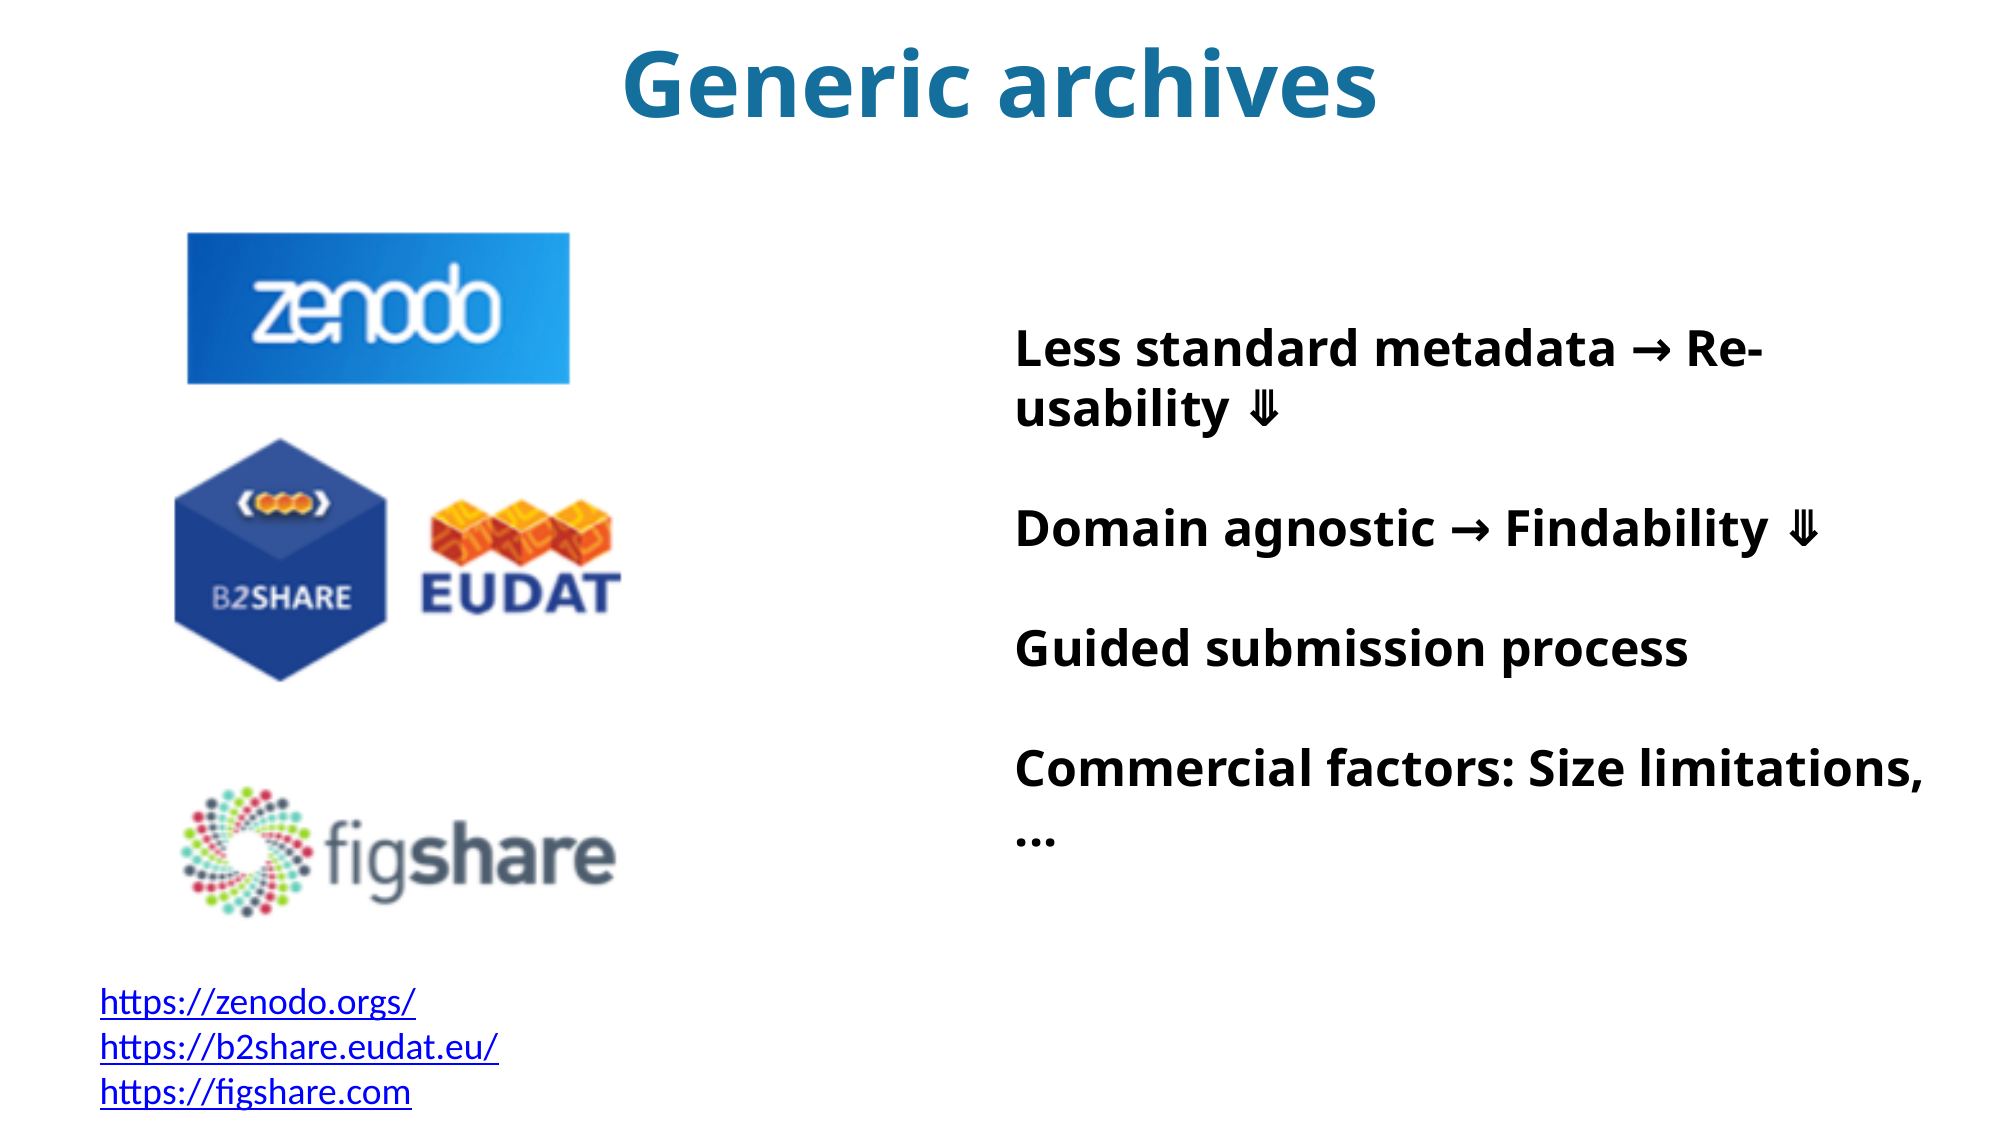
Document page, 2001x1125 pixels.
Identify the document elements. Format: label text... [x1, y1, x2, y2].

text_box Less standard metadata → Re-usability ⤋ Domain agnostic → Findability ⤋ Guided submission process Commercial factors: Size limitations, ... [999, 309, 1944, 805]
picture [155, 208, 678, 936]
text_box Generic archives [137, 3, 1863, 174]
text_box https://zenodo.orgs/ https://b2share.eudat.eu/ https://figshare.com [84, 970, 519, 1121]
